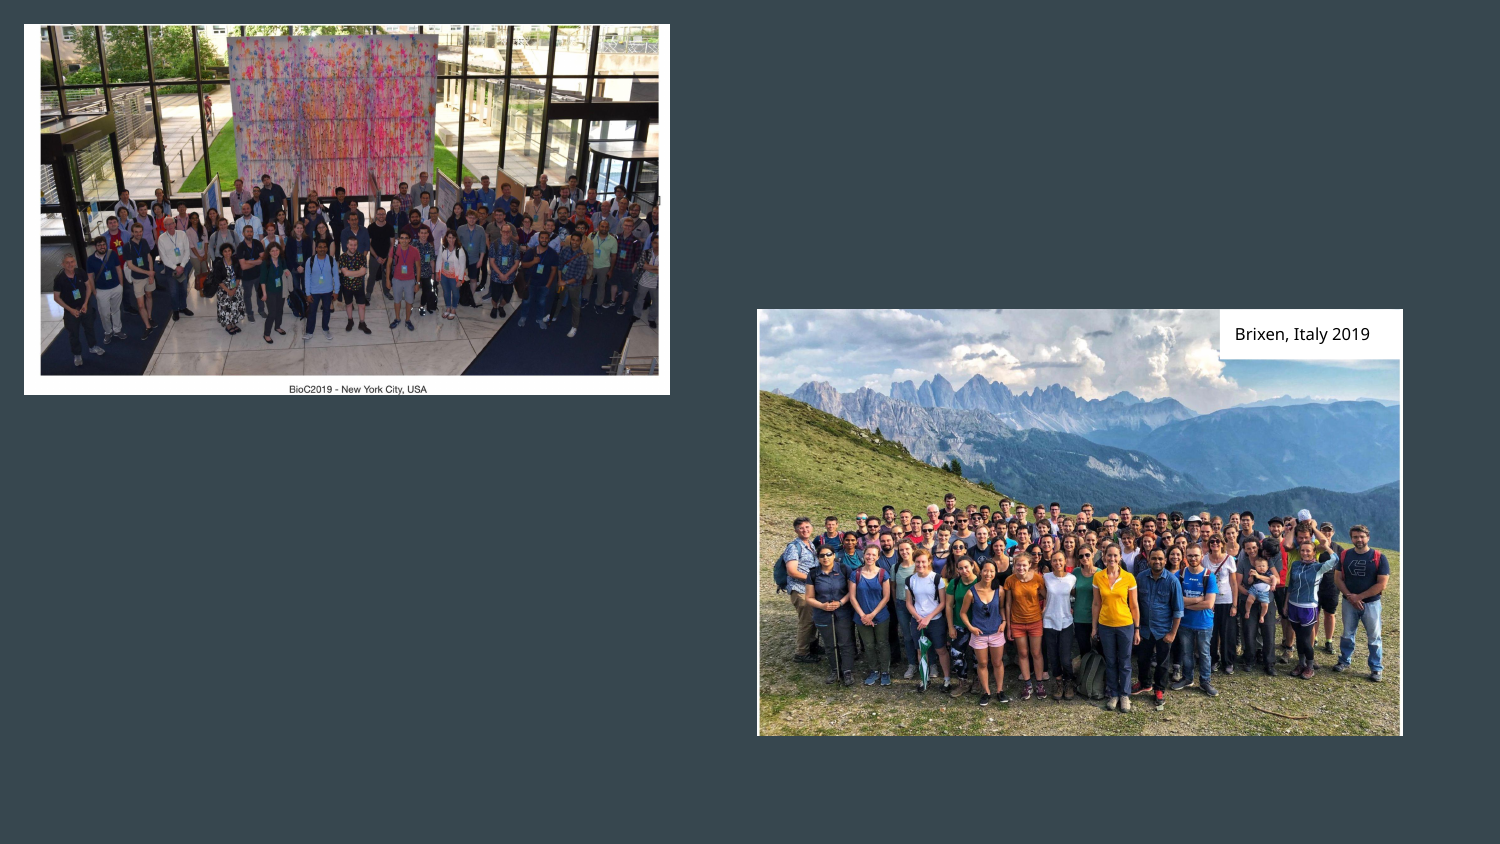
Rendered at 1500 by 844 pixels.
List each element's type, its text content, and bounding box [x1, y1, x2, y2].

picture [757, 309, 1403, 736]
text_box Brixen, Italy 2019 [1219, 309, 1403, 360]
picture [24, 24, 670, 395]
